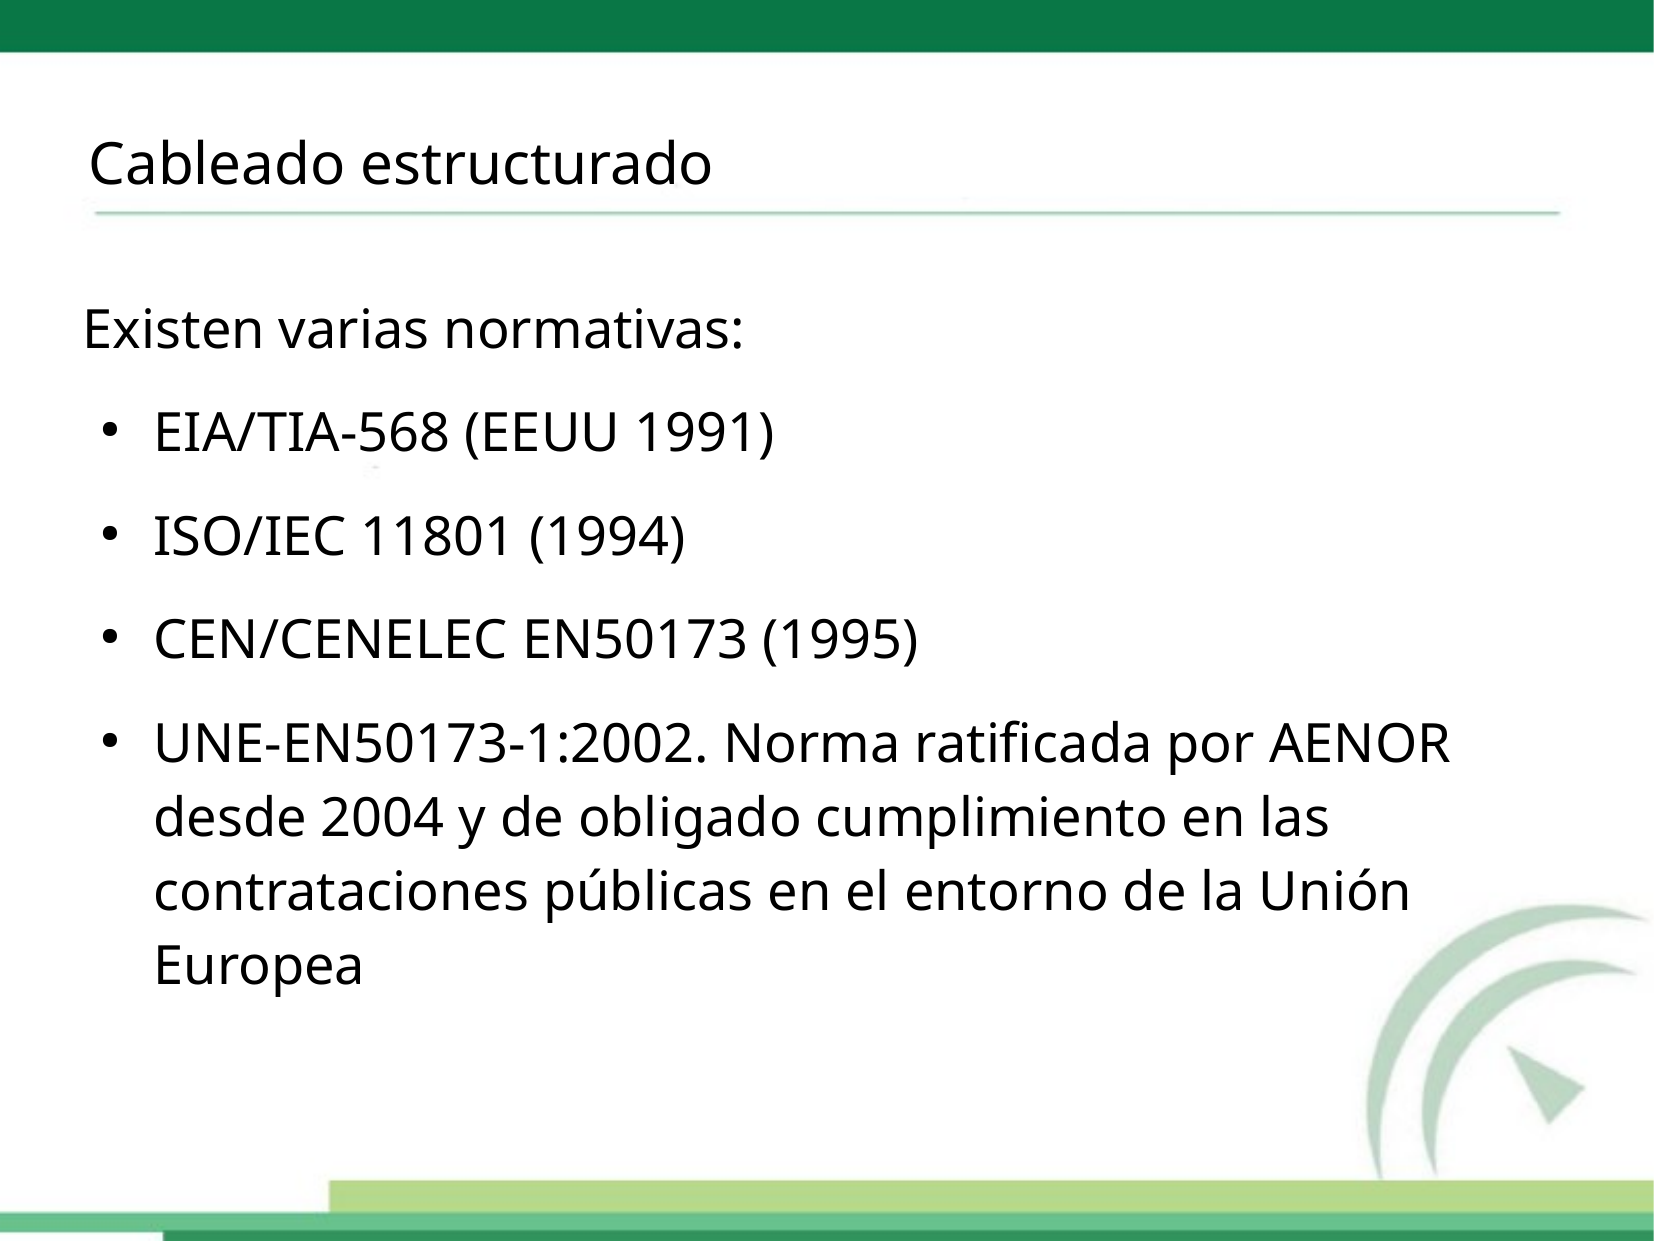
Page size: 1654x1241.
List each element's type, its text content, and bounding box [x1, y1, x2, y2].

picture [0, 0, 1654, 1241]
list Existen varias normativas: EIA/TIA-568 (EEUU 1991) ISO/IEC 11801 (1994) CEN/CENELEC EN50173 (1995) UNE-EN50173-1:2002. Norma ratificada por AENOR desde 2004 y de obligado cumplimiento en las contrataciones públicas en el entorno de la Unión Europea [82, 290, 1571, 1109]
title Cableado estructurado [88, 58, 1577, 266]
